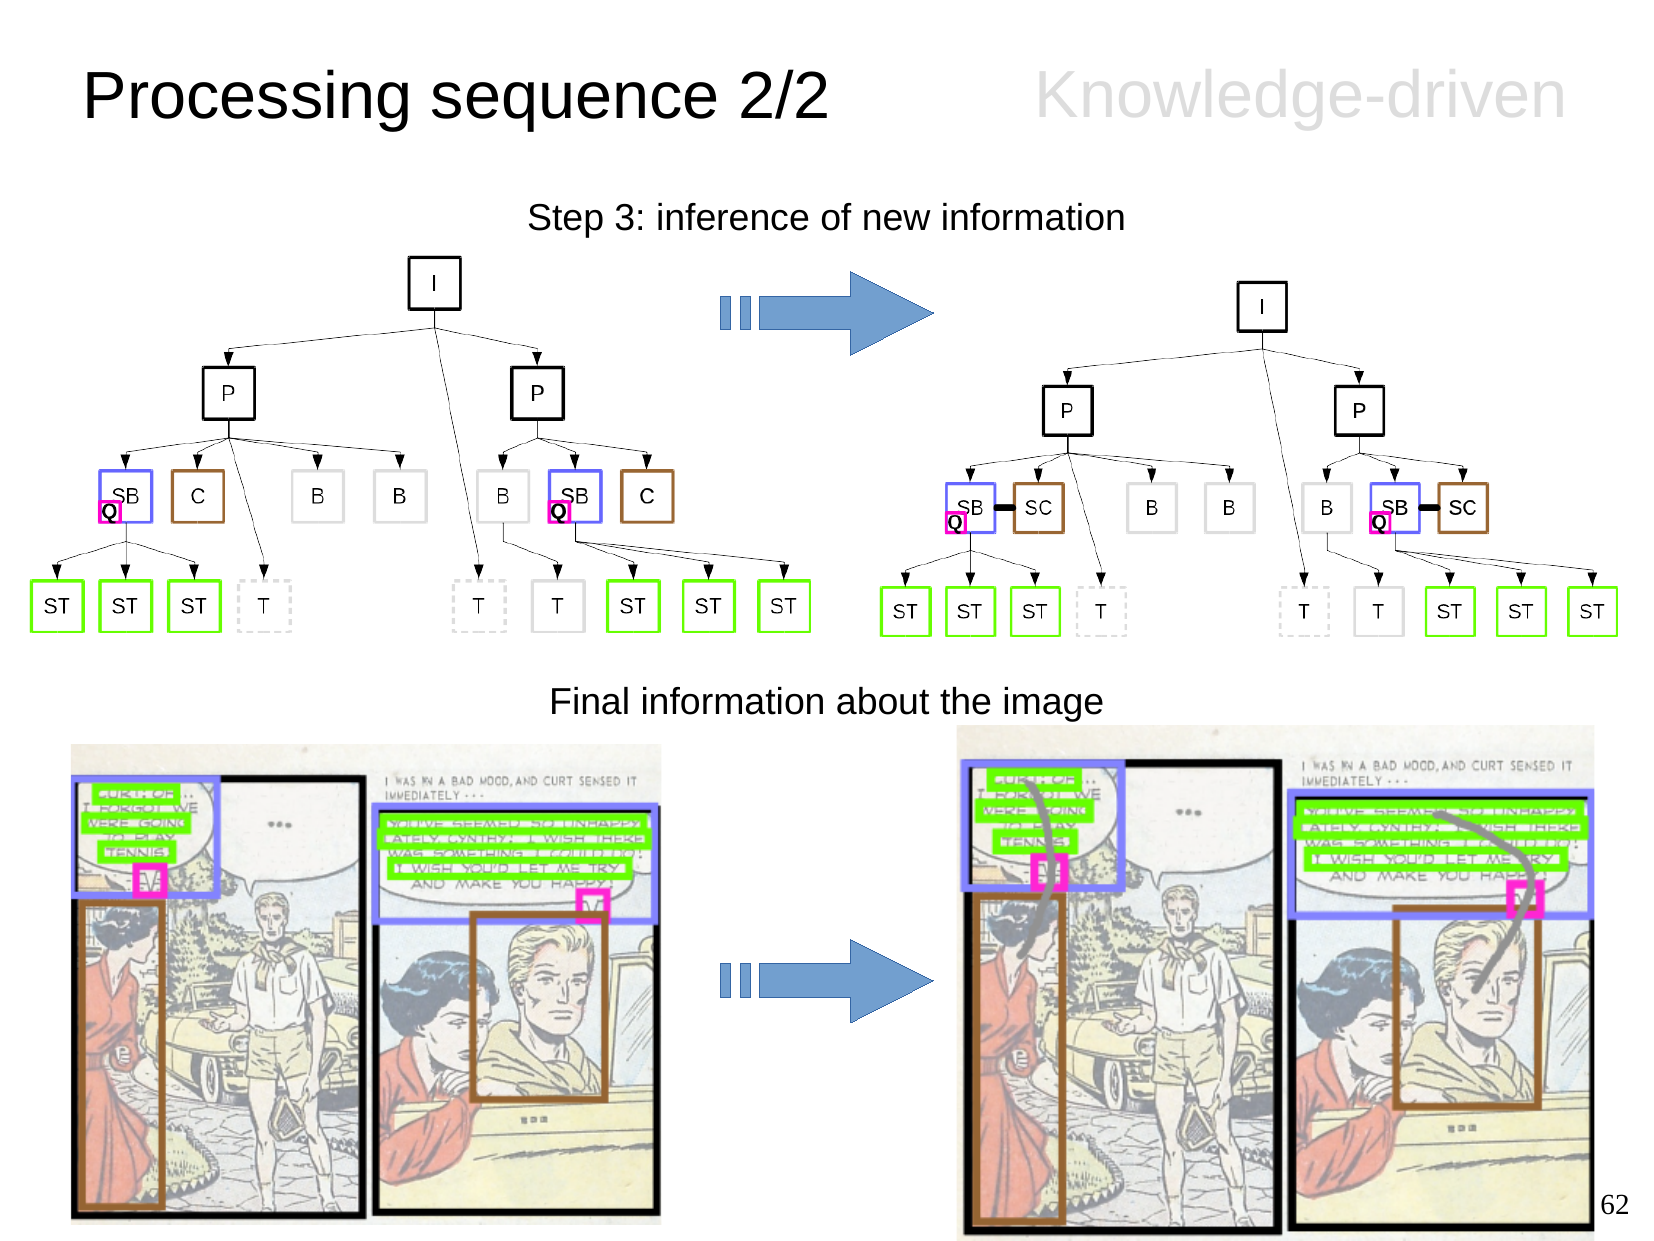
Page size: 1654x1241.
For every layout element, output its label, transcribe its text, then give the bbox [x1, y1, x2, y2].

title Processing sequence 2/2 [82, 55, 1571, 136]
picture [879, 280, 1618, 637]
text_box Final information about the image [472, 673, 1182, 731]
text_box [759, 271, 934, 356]
text_box [759, 939, 934, 1023]
text_box [720, 963, 731, 998]
picture [70, 744, 662, 1225]
text_box Step 3: inference of new information [472, 188, 1182, 246]
text_box [740, 296, 751, 330]
picture [956, 725, 1595, 1241]
text_box [720, 296, 731, 330]
picture [29, 255, 811, 633]
text_box [740, 963, 751, 998]
